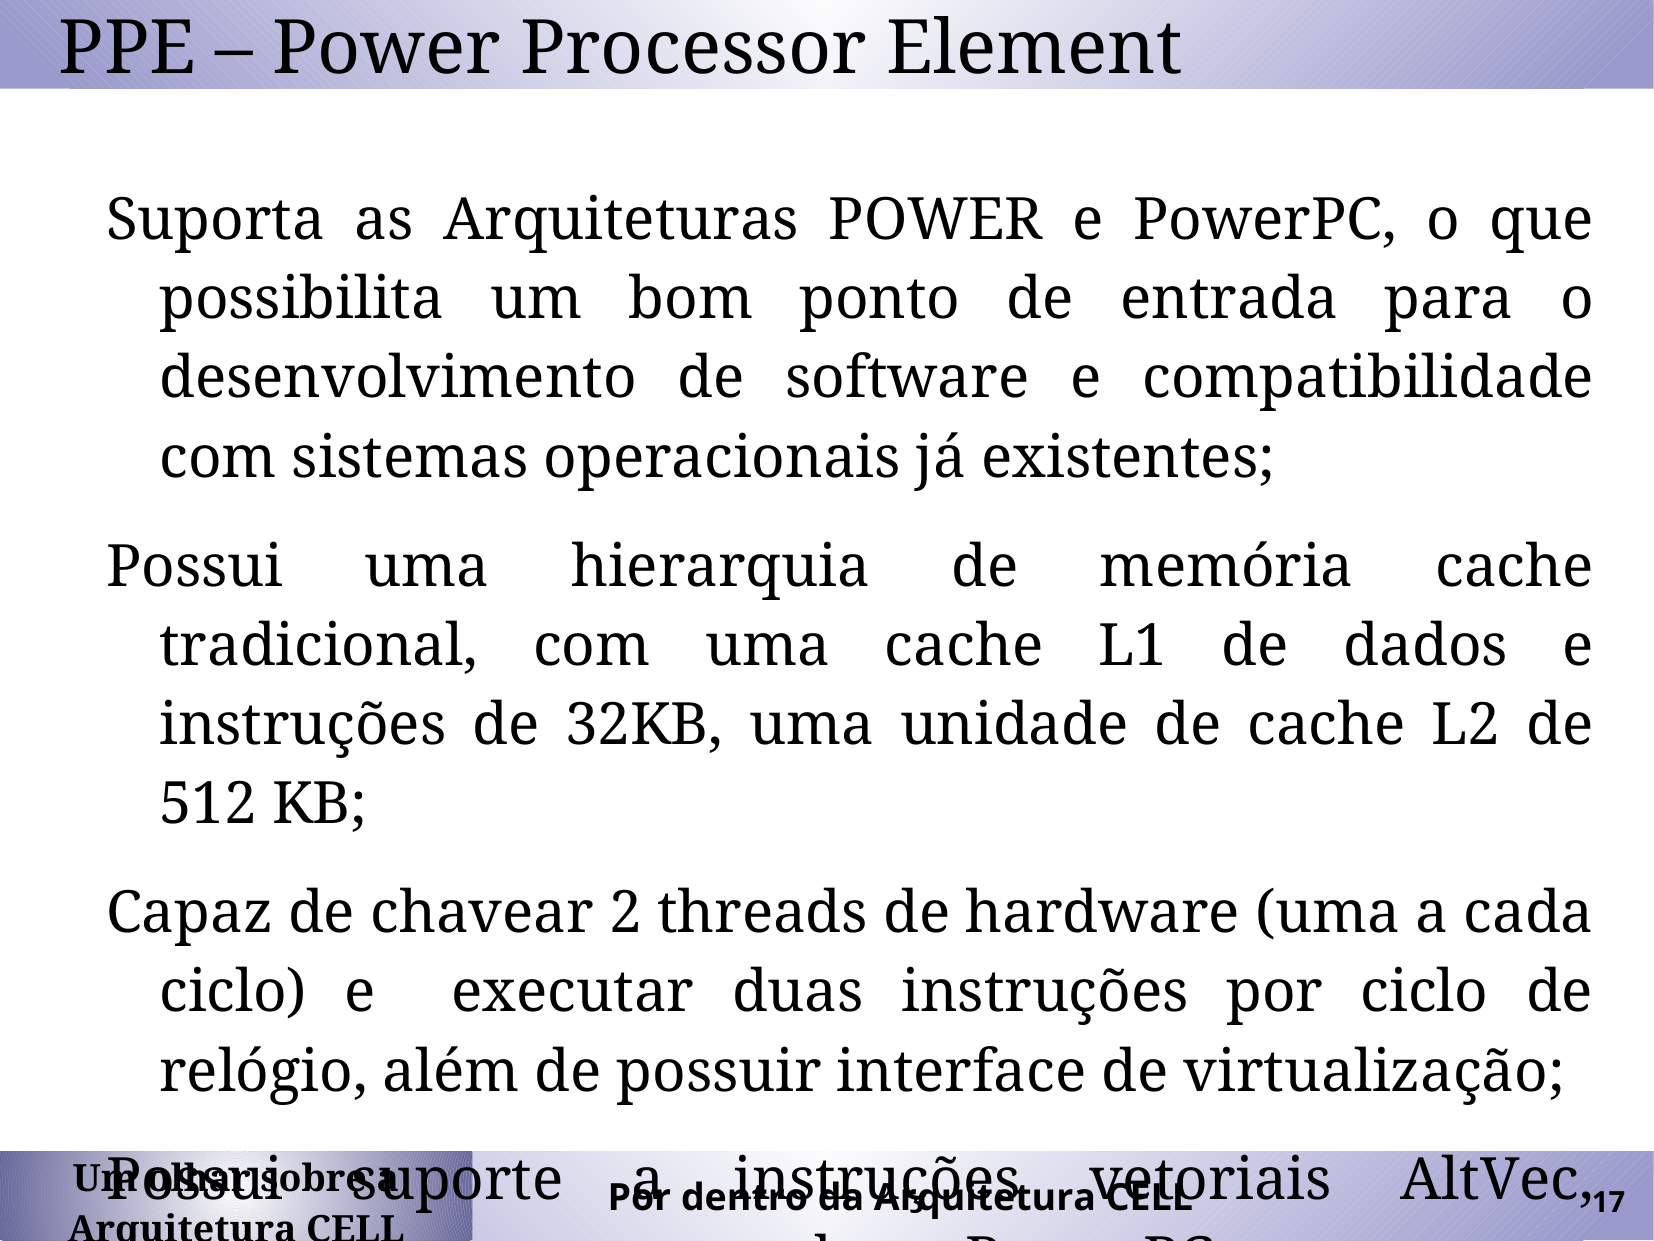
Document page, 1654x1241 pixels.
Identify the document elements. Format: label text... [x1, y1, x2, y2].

text_box Por dentro da Arquitetura CELL [501, 1151, 1300, 1241]
title PPE – Power Processor Element [59, 6, 1447, 82]
list Suporta as Arquiteturas POWER e PowerPC, o que possibilita um bom ponto de entrada para o desenvolvimento de software e compatibilidade com sistemas operacionais já existentes; Possui uma hierarquia de memória cache tradicional, com uma cache L1 de dados e instruções de 32KB, uma unidade de cache L2 de 512 KB; Capaz de chavear 2 threads de hardware (uma a cada ciclo) e executar duas instruções por ciclo de relógio, além de possuir interface de virtualização; Possui suporte a instruções vetoriais AltVec, presentes nos processadores PowerPC; [88, 177, 1595, 1093]
